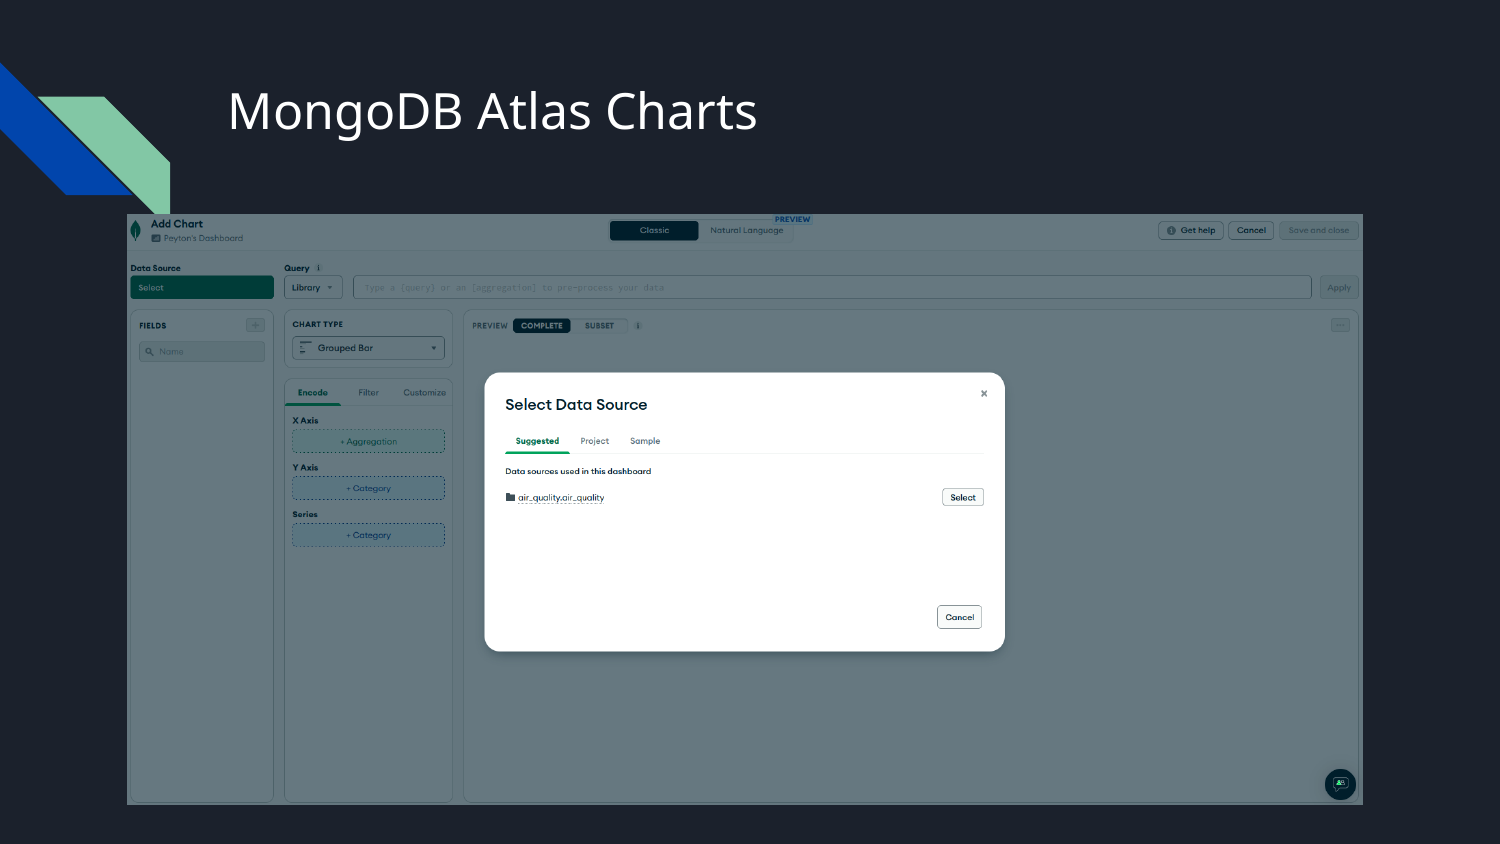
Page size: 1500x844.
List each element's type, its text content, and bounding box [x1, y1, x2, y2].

title MongoDB Atlas Charts [212, 64, 1368, 215]
picture [127, 214, 1363, 805]
